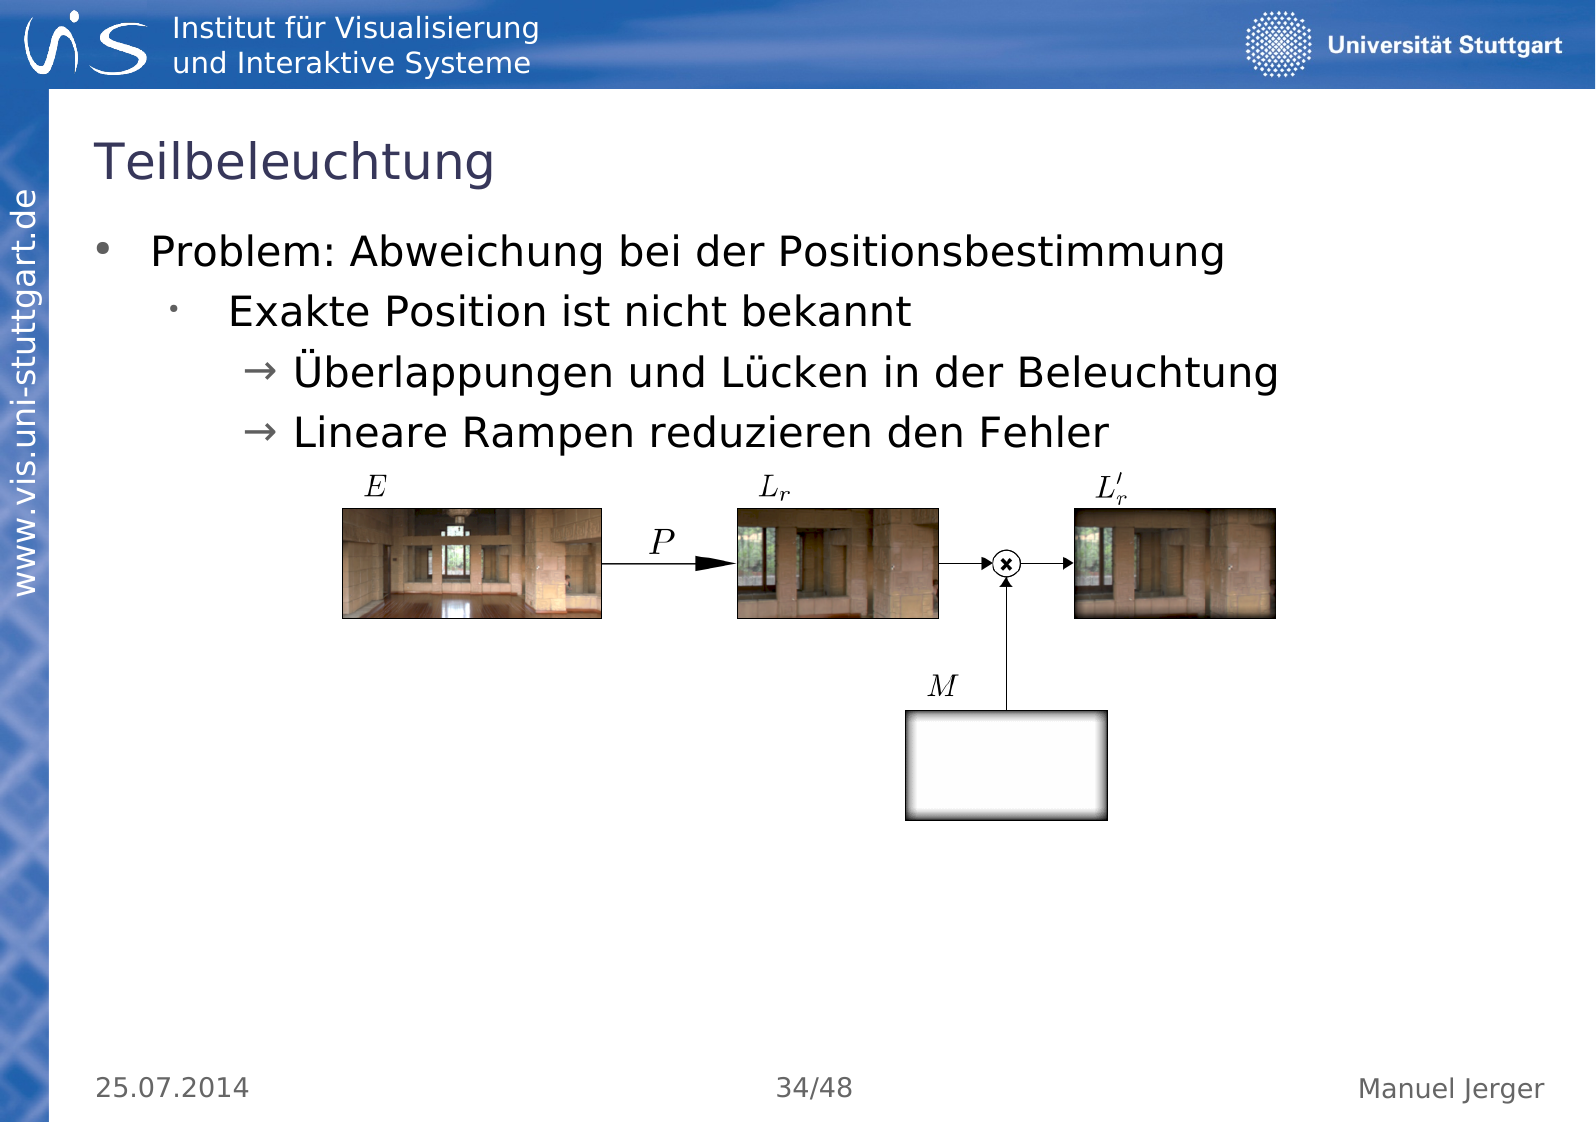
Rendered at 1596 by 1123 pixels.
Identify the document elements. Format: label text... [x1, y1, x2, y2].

picture [24, 0, 1596, 89]
title Teilbeleuchtung [94, 117, 1534, 201]
picture [0, 0, 49, 1122]
list Problem: Abweichung bei der Positionsbestimmung Exakte Position ist nicht bekannt Überlappungen und Lücken in der Beleuchtung Lineare Rampen reduzieren den Fehler [94, 224, 1548, 1052]
picture [342, 472, 1276, 827]
